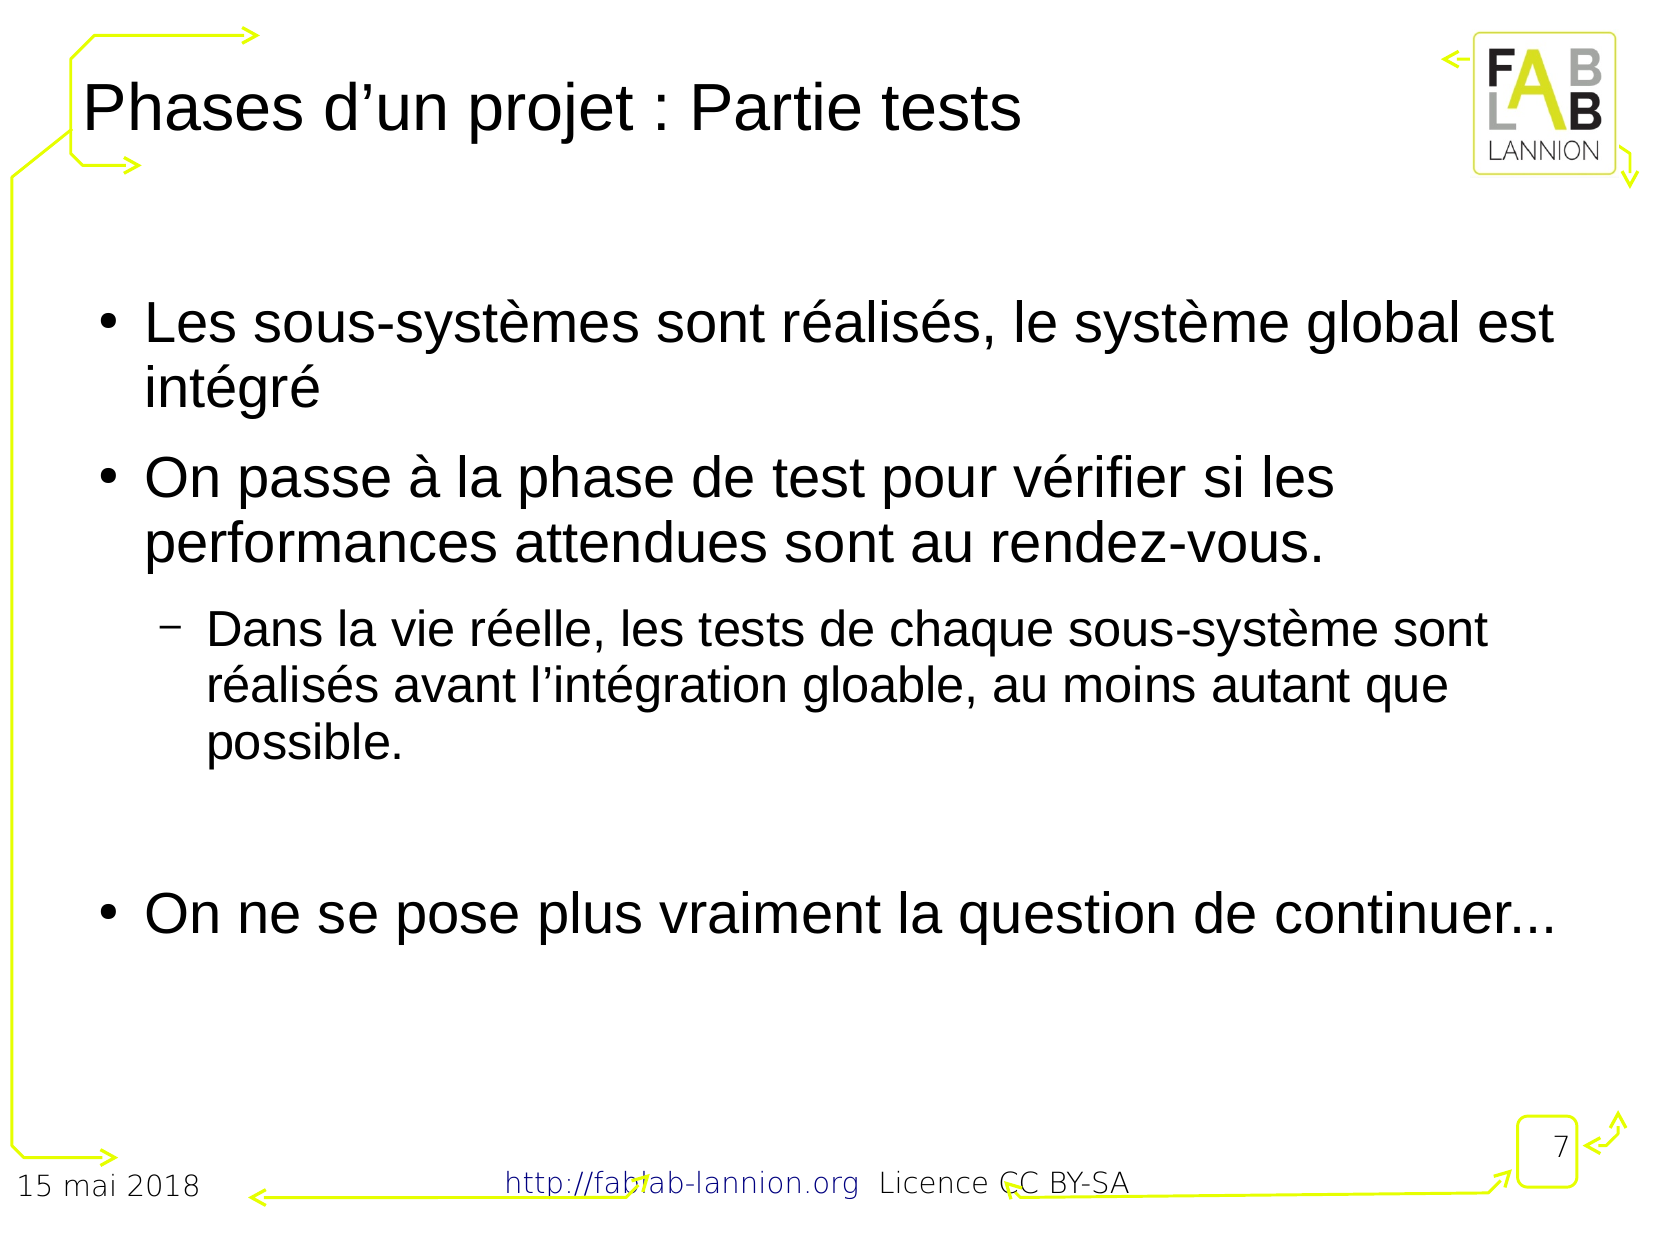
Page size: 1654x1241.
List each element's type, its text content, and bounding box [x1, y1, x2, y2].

list Les sous-systèmes sont réalisés, le système global est intégré On passe à la phase de test pour vérifier si les performances attendues sont au rendez-vous. Dans la vie réelle, les tests de chaque sous-système sont réalisés avant l’intégration gloable, au moins autant que possible. On ne se pose plus vraiment la question de continuer... [82, 290, 1571, 1010]
title Phases d’un projet : Partie tests [82, 49, 1441, 166]
picture [1470, 29, 1619, 178]
